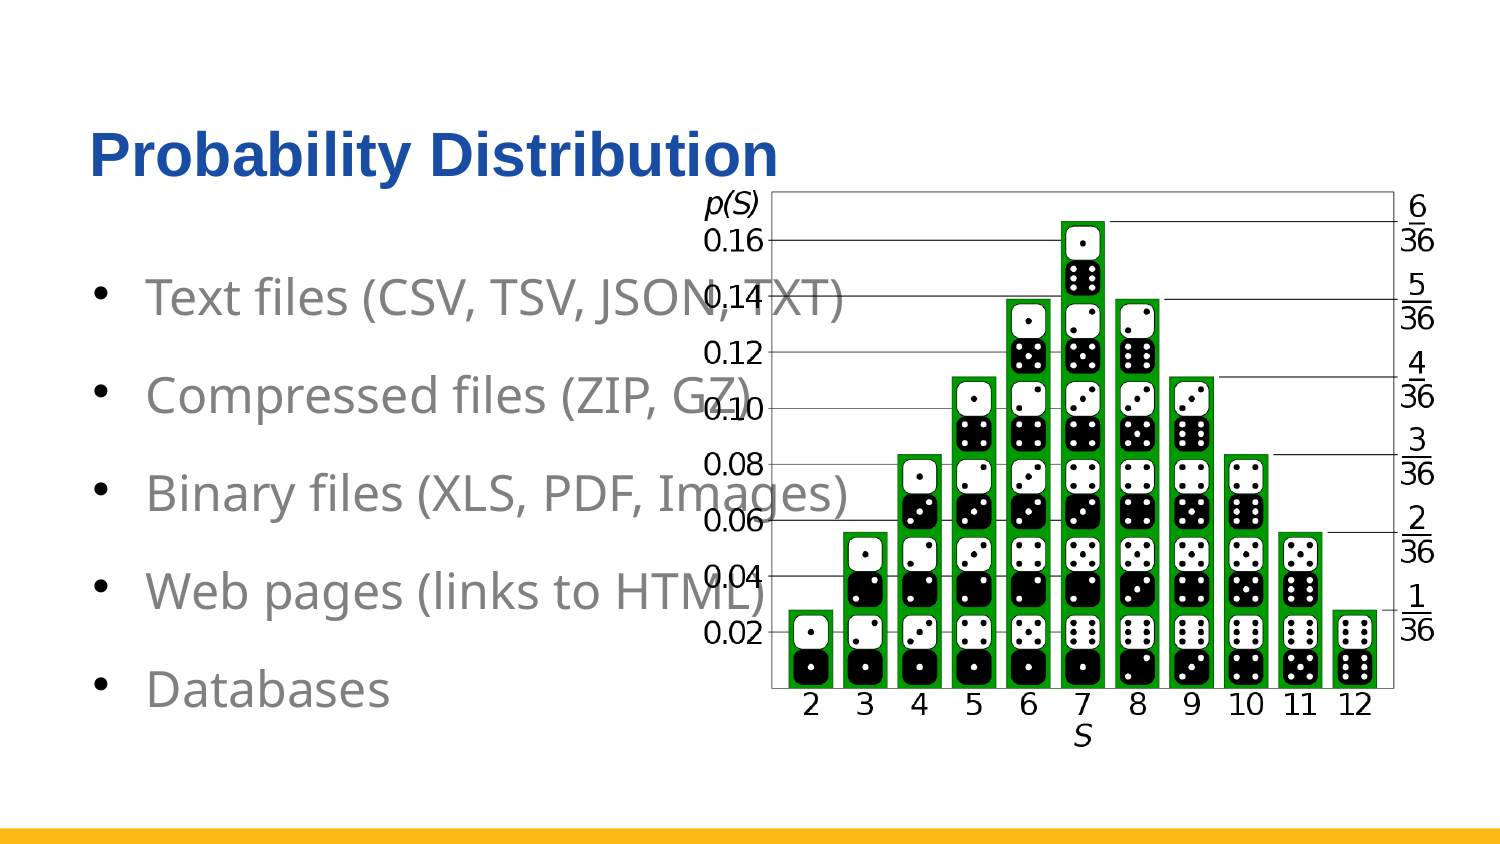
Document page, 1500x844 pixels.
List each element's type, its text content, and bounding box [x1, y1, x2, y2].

text_box Text files (CSV, TSV, JSON, TXT) Compressed files (ZIP, GZ) Binary files (XLS, PDF, Images) Web pages (links to HTML) Databases [74, 262, 1380, 752]
picture [694, 190, 1440, 750]
text_box Probability Distribution [75, 0, 1425, 197]
